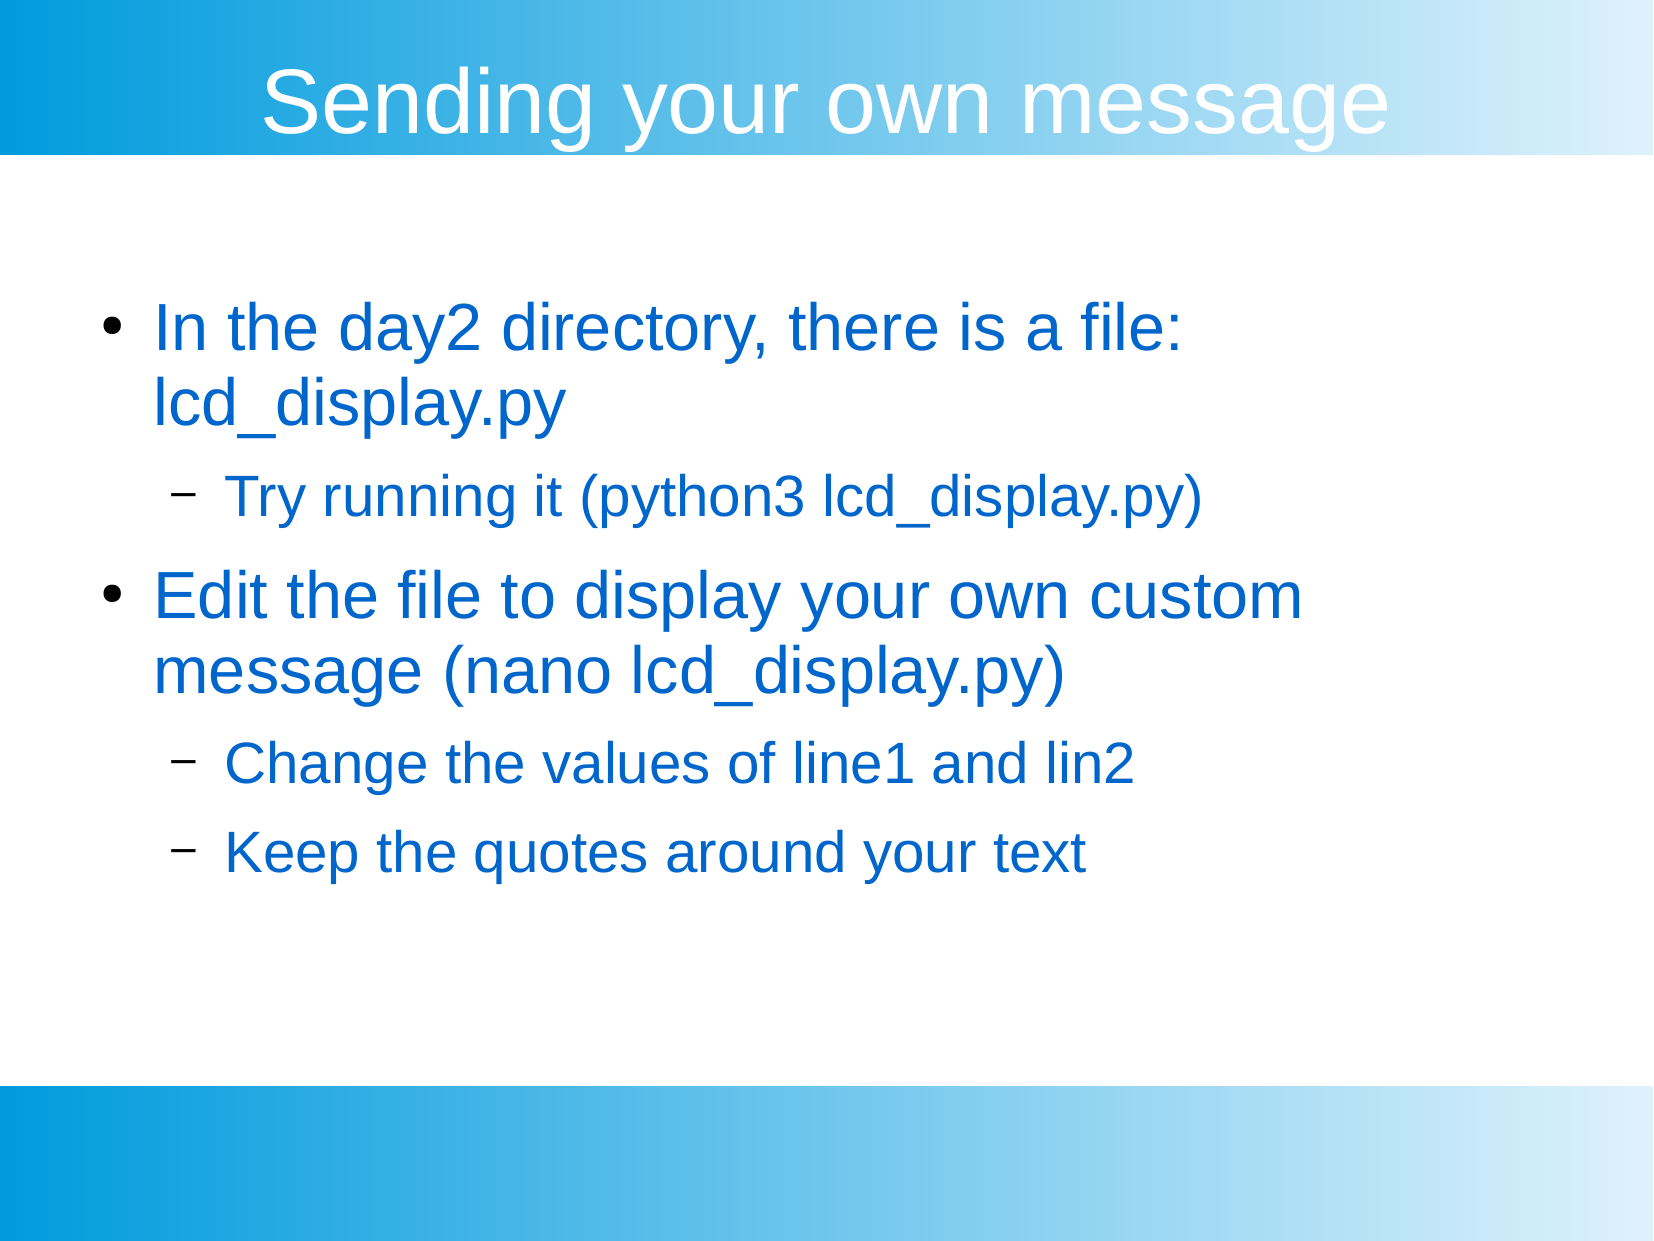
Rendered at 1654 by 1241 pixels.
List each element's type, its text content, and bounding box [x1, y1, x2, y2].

title Sending your own message [82, 49, 1571, 155]
list In the day2 directory, there is a file: lcd_display.py Try running it (python3 lcd_display.py) Edit the file to display your own custom message (nano lcd_display.py) Change the values of line1 and lin2 Keep the quotes around your text [82, 290, 1571, 1010]
